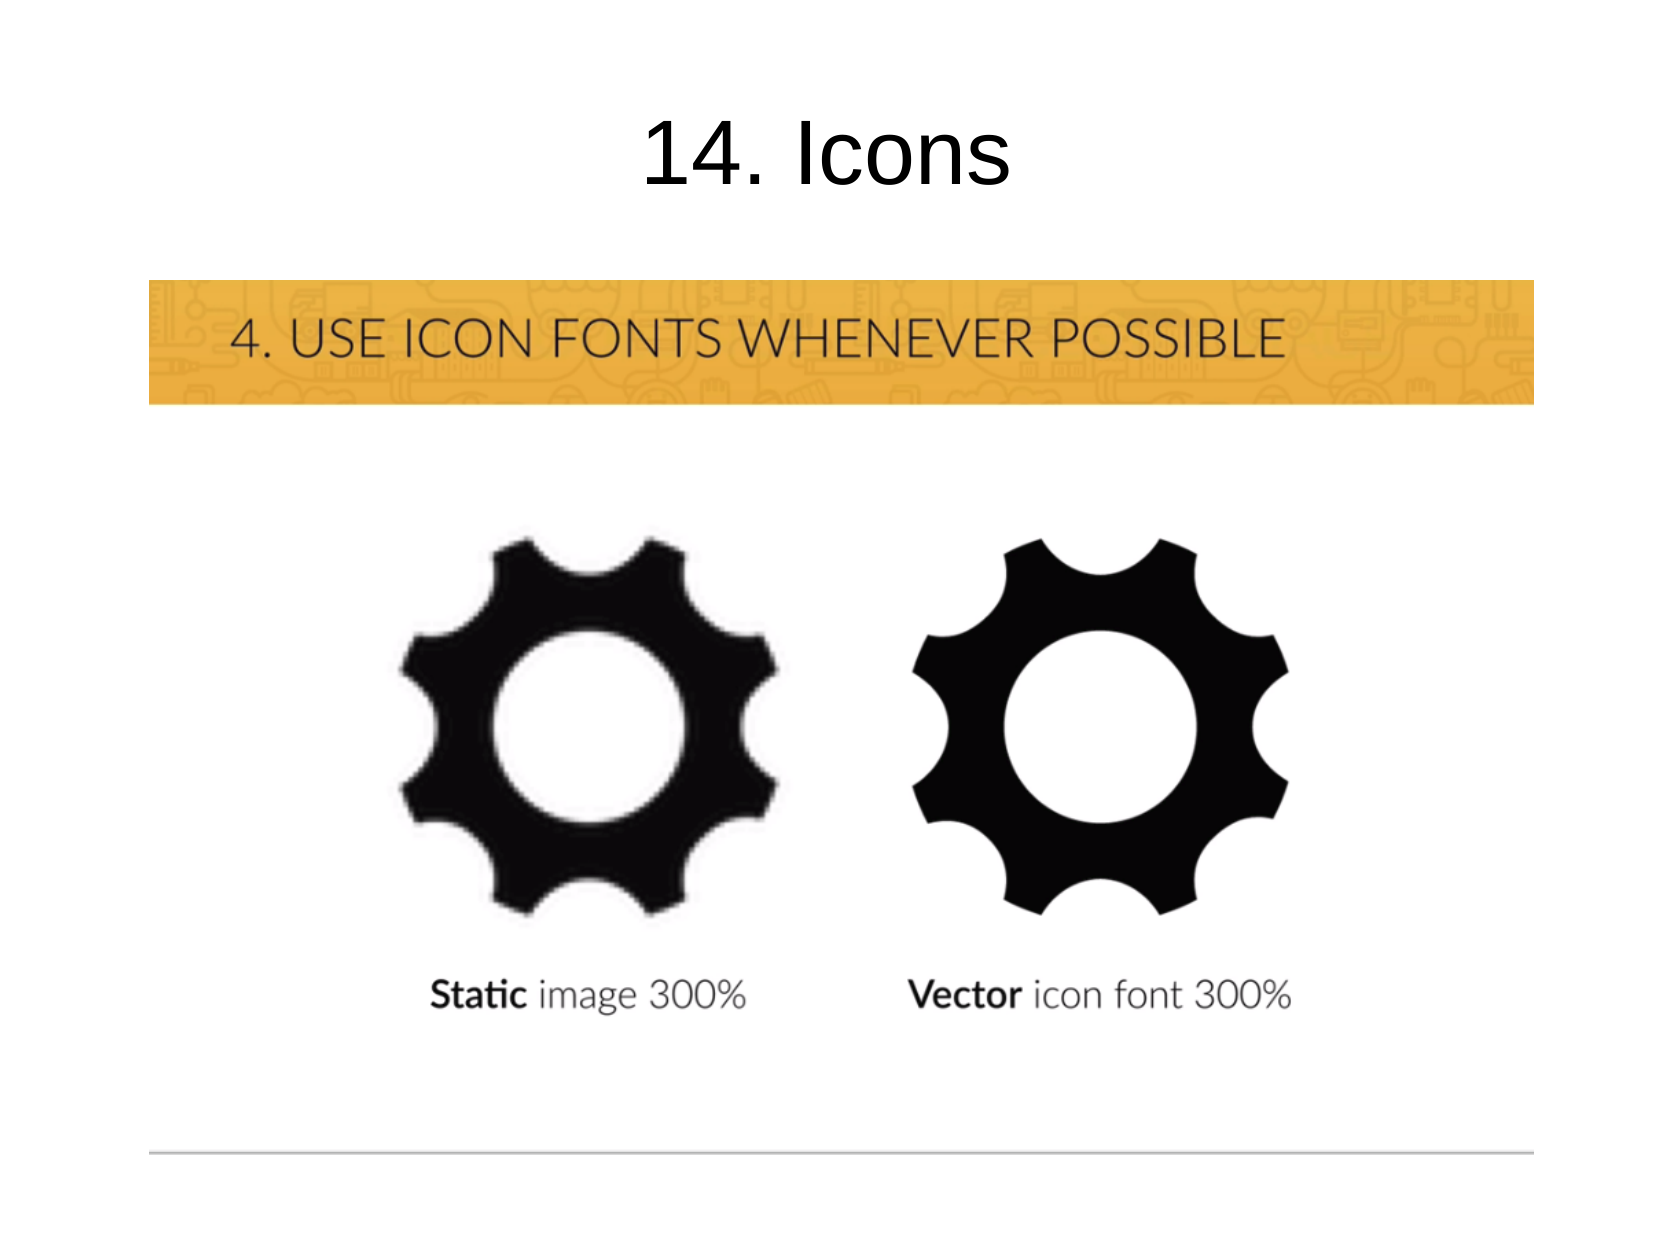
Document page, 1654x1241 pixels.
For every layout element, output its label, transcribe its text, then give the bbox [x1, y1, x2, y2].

title 14. Icons [82, 49, 1571, 257]
picture [149, 280, 1534, 1156]
